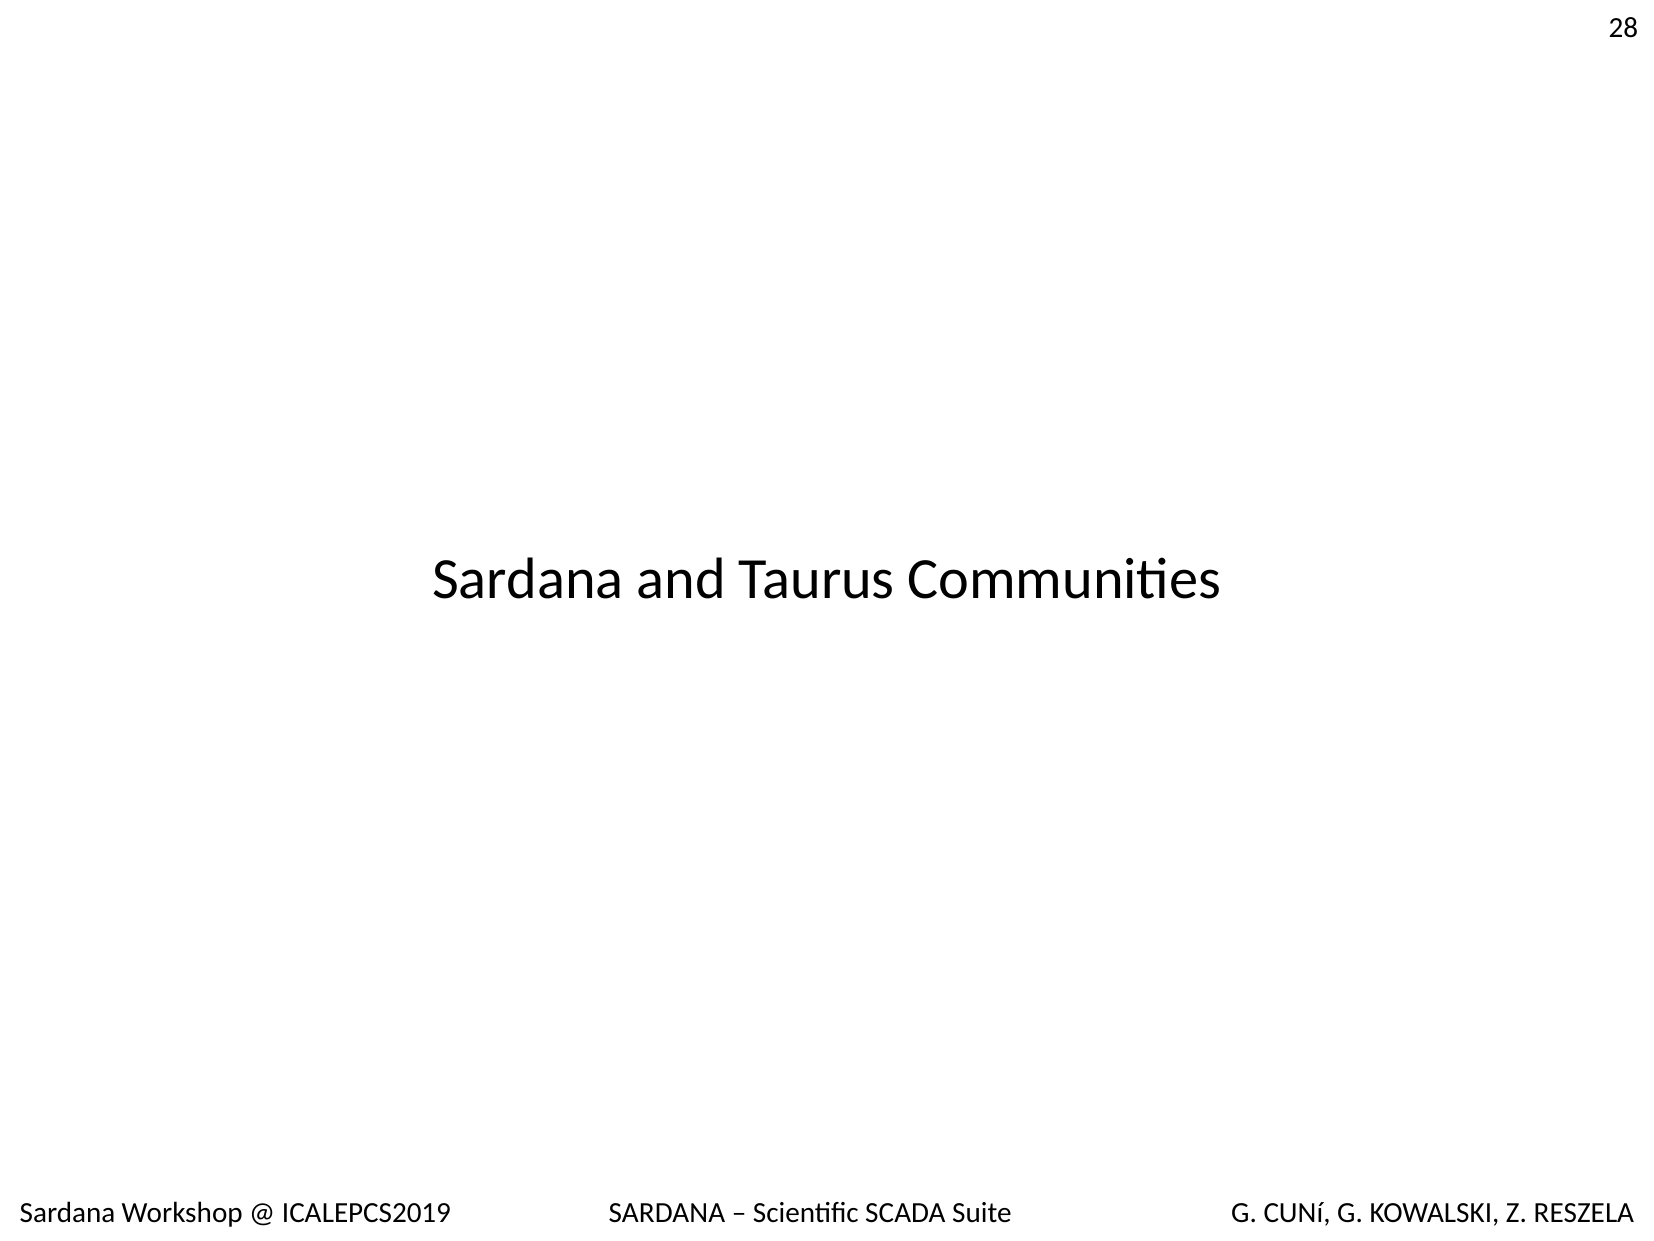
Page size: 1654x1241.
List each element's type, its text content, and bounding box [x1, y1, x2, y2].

title Sardana and Taurus Communities [82, 539, 1571, 628]
